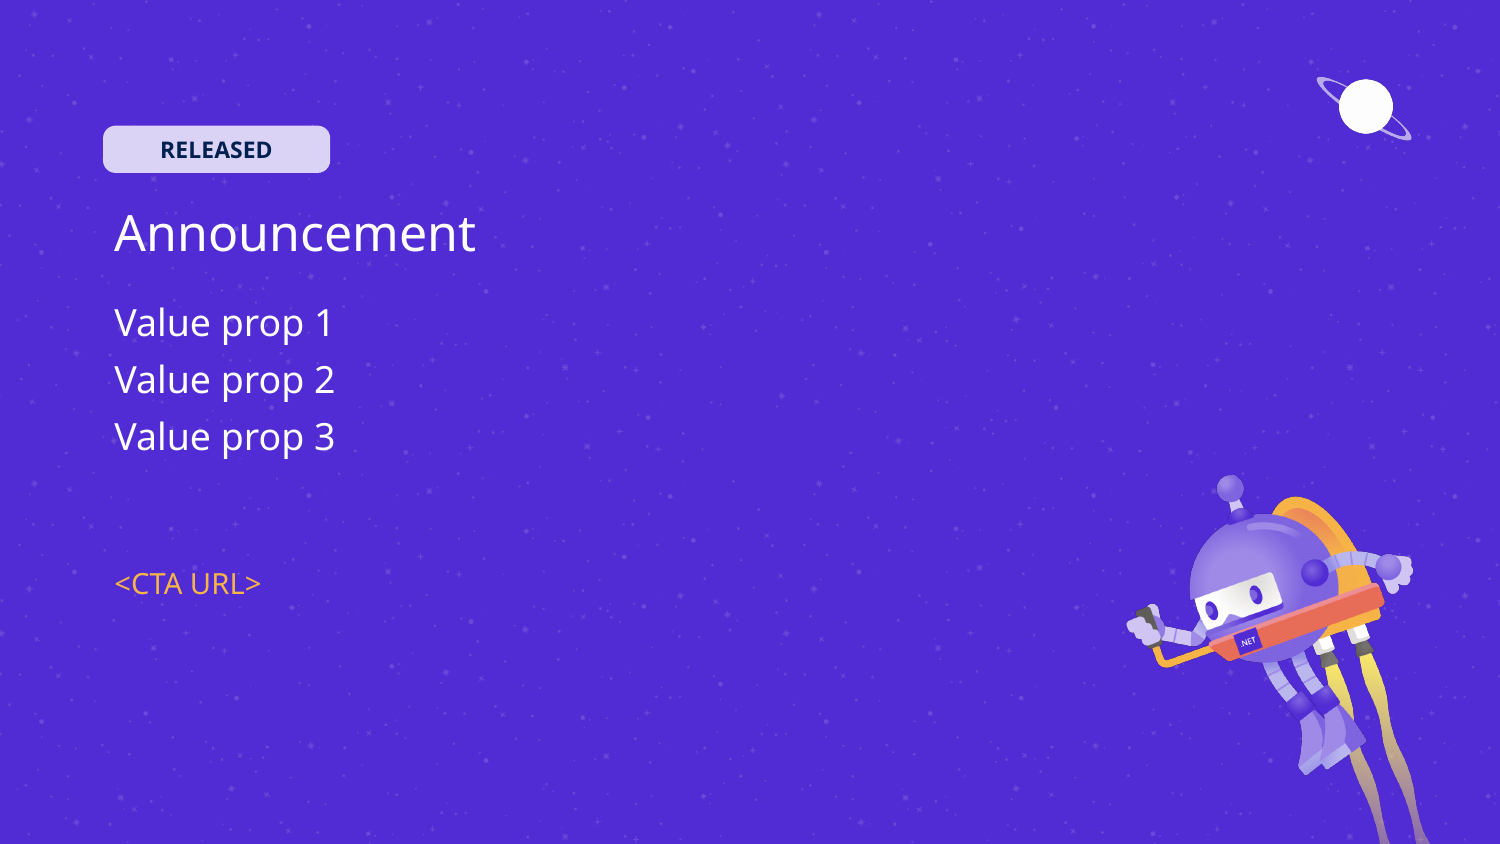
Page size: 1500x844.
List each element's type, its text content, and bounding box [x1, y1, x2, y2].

title Announcement [103, 189, 1397, 282]
list <CTA URL> [103, 566, 1397, 612]
list Value prop 1 Value prop 2 Value prop 3 [103, 298, 1397, 547]
picture [0, 0, 1500, 844]
